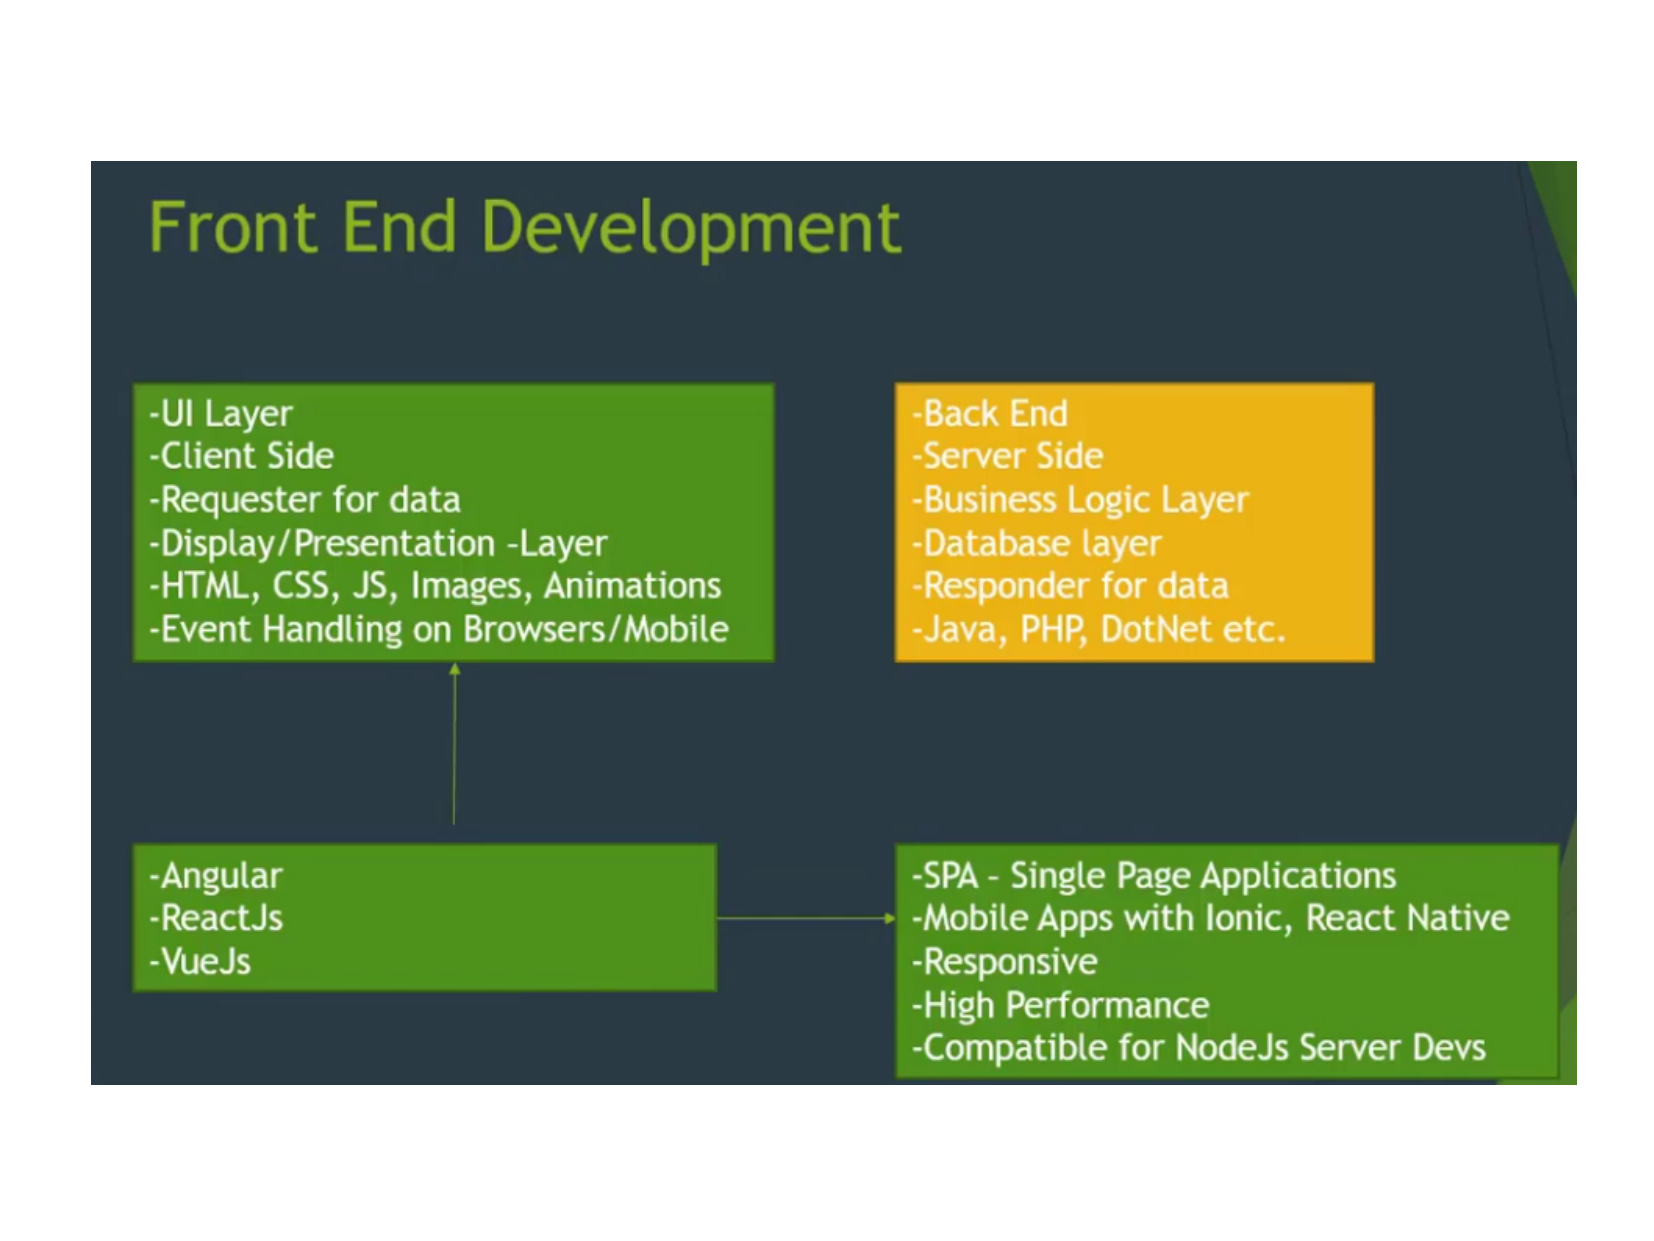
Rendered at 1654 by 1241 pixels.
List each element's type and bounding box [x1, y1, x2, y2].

picture [91, 161, 1577, 1085]
